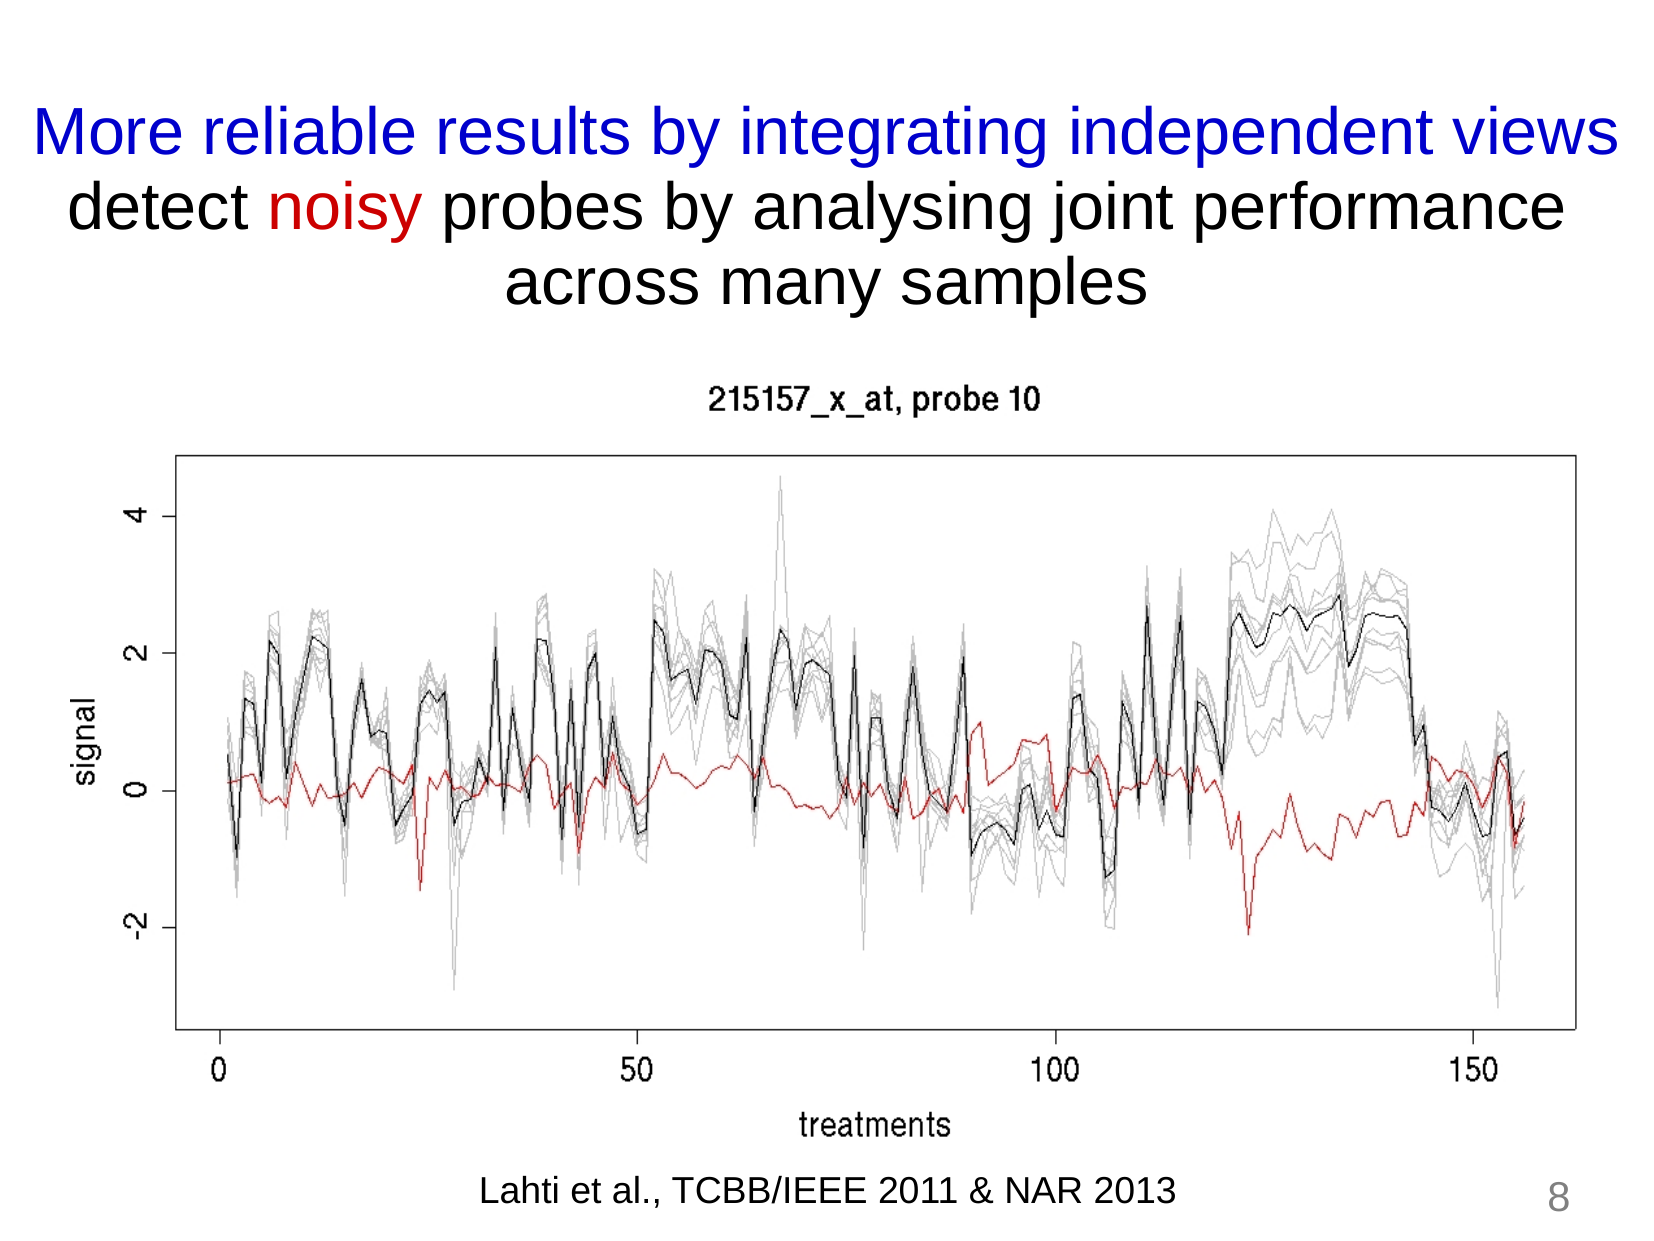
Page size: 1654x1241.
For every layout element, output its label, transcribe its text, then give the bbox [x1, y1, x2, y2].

title <number> [1505, 1174, 1613, 1221]
title More reliable results by integrating independent views detect noisy probes by analysing joint performance across many samples [23, 56, 1630, 356]
picture [70, 342, 1630, 1170]
text_box Lahti et al., TCBB/IEEE 2011 & NAR 2013 [248, 1157, 1408, 1223]
